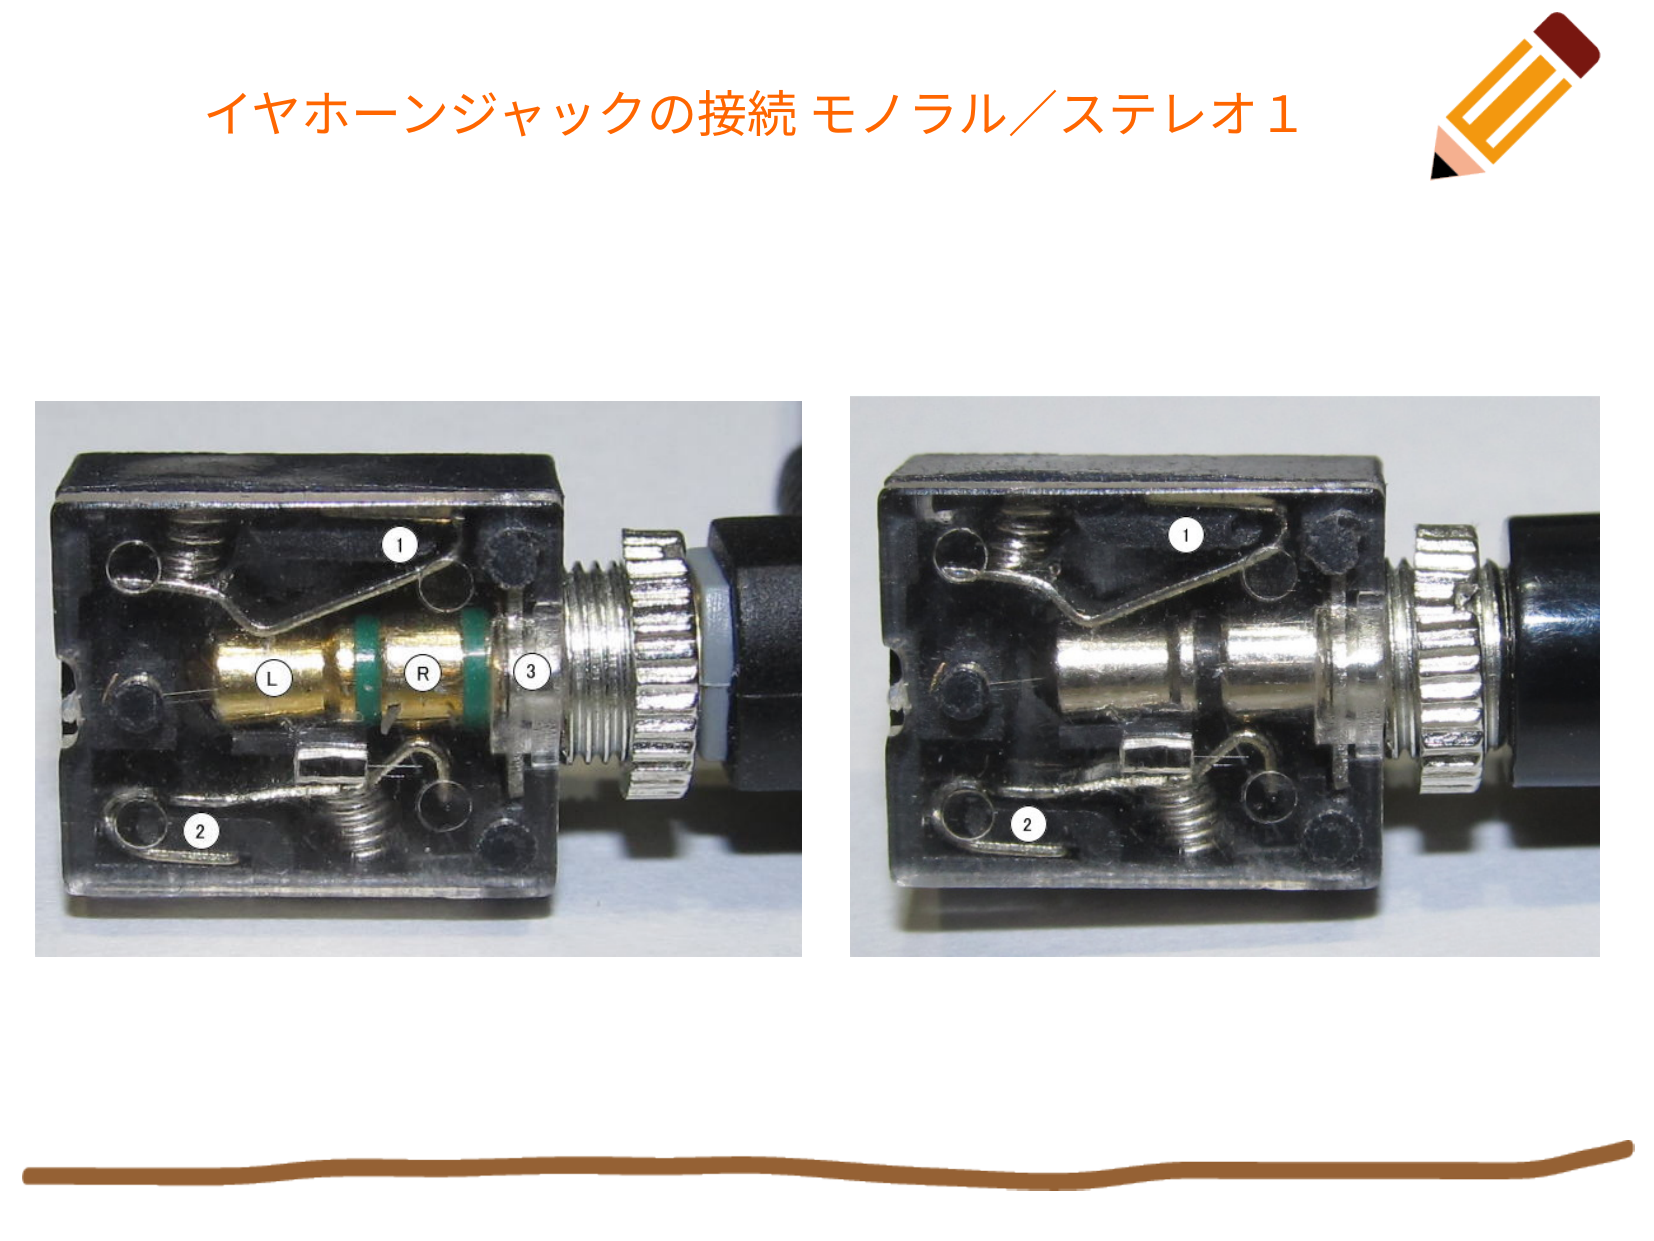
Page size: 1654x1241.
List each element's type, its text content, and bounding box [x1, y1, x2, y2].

picture [1430, 12, 1601, 181]
picture [35, 401, 802, 957]
picture [22, 1140, 1635, 1191]
picture [850, 395, 1600, 957]
title イヤホーンジャックの接続 モノラル／ステレオ１ [82, 49, 1430, 172]
